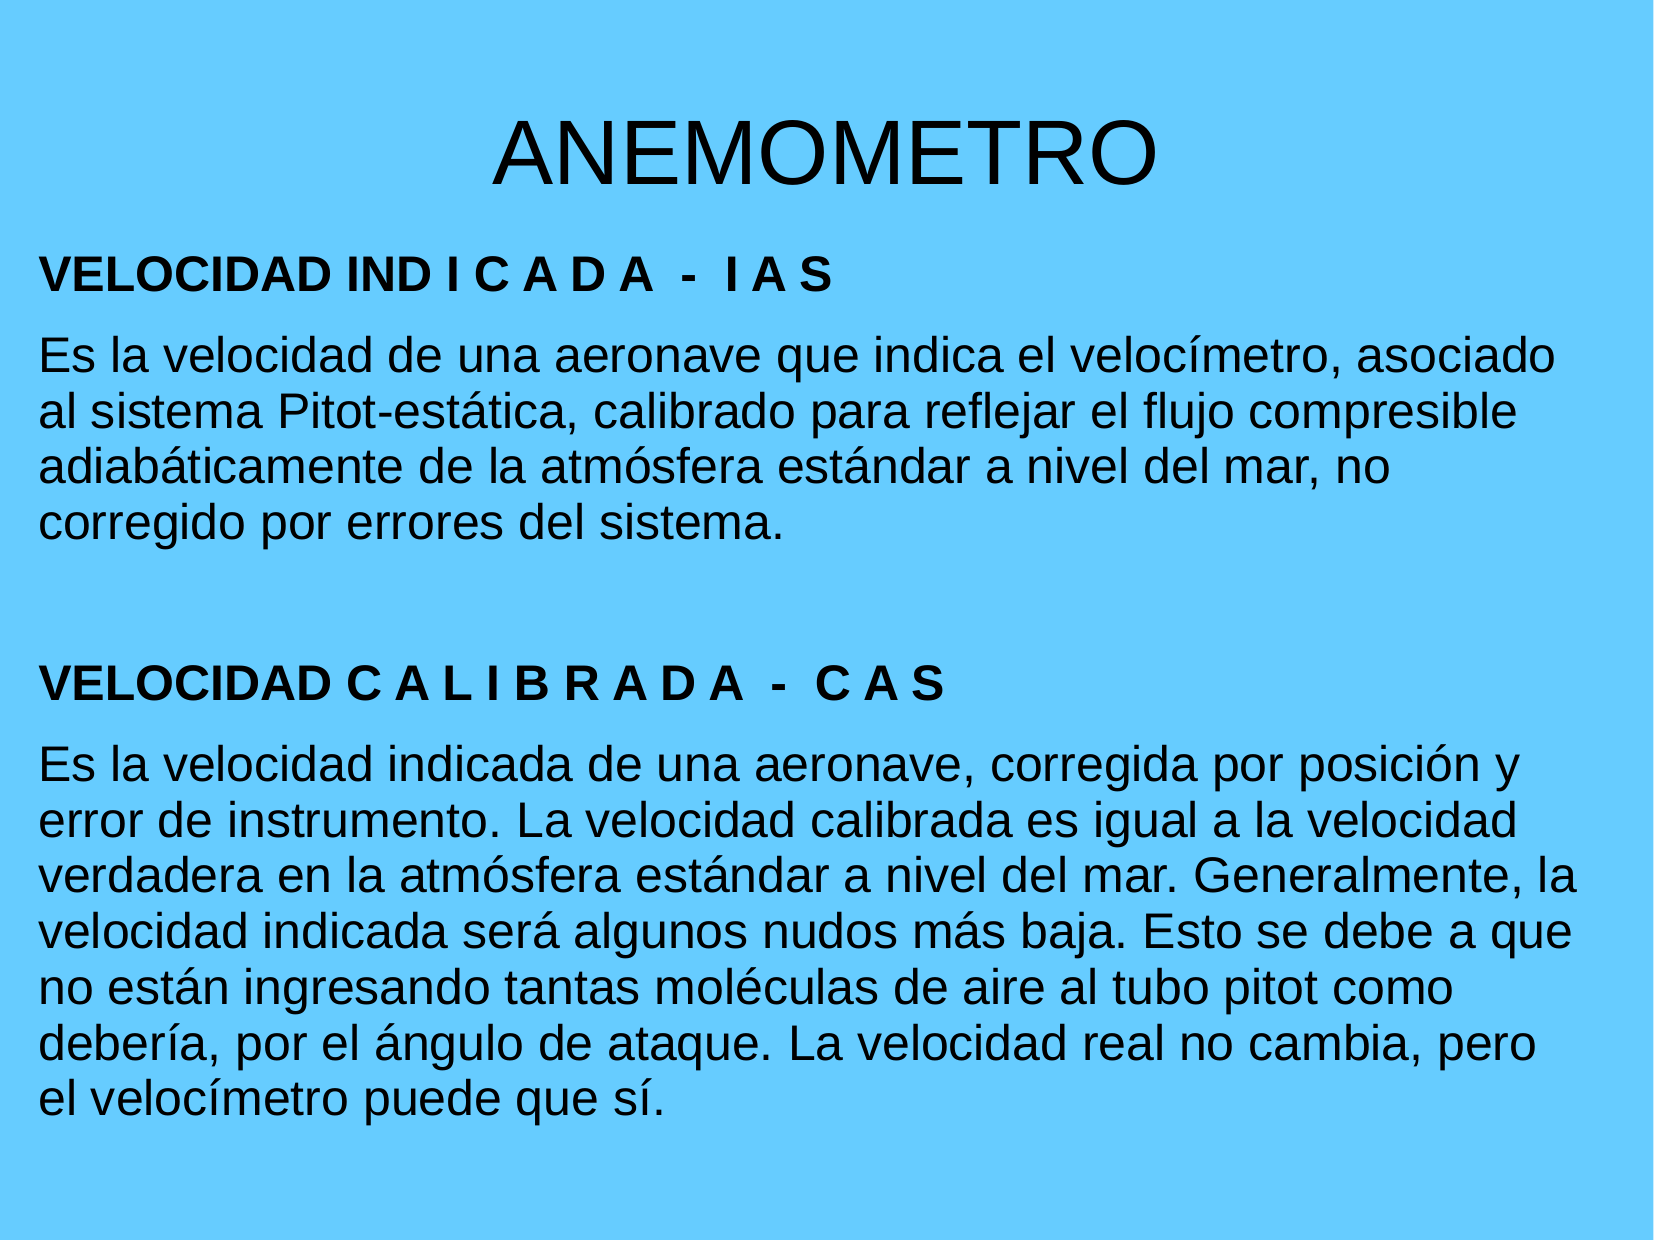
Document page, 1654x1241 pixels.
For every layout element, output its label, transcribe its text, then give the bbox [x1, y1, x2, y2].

title ANEMOMETRO [82, 49, 1571, 239]
text_box VELOCIDAD IND I C A D A - I A S Es la velocidad de una aeronave que indica el velocímetro, asociado al sistema Pitot-estática, calibrado para reflejar el flujo compresible adiabáticamente de la atmósfera estándar a nivel del mar, no corregido por errores del sistema. VELOCIDAD C A L I B R A D A - C A S Es la velocidad indicada de una aeronave, corregida por posición y error de instrumento. La velocidad calibrada es igual a la velocidad verdadera en la atmósfera estándar a nivel del mar. Generalmente, la velocidad indicada será algunos nudos más baja. Esto se debe a que no están ingresando tantas moléculas de aire al tubo pitot como debería, por el ángulo de ataque. La velocidad real no cambia, pero el velocímetro puede que sí. [23, 239, 1594, 1170]
